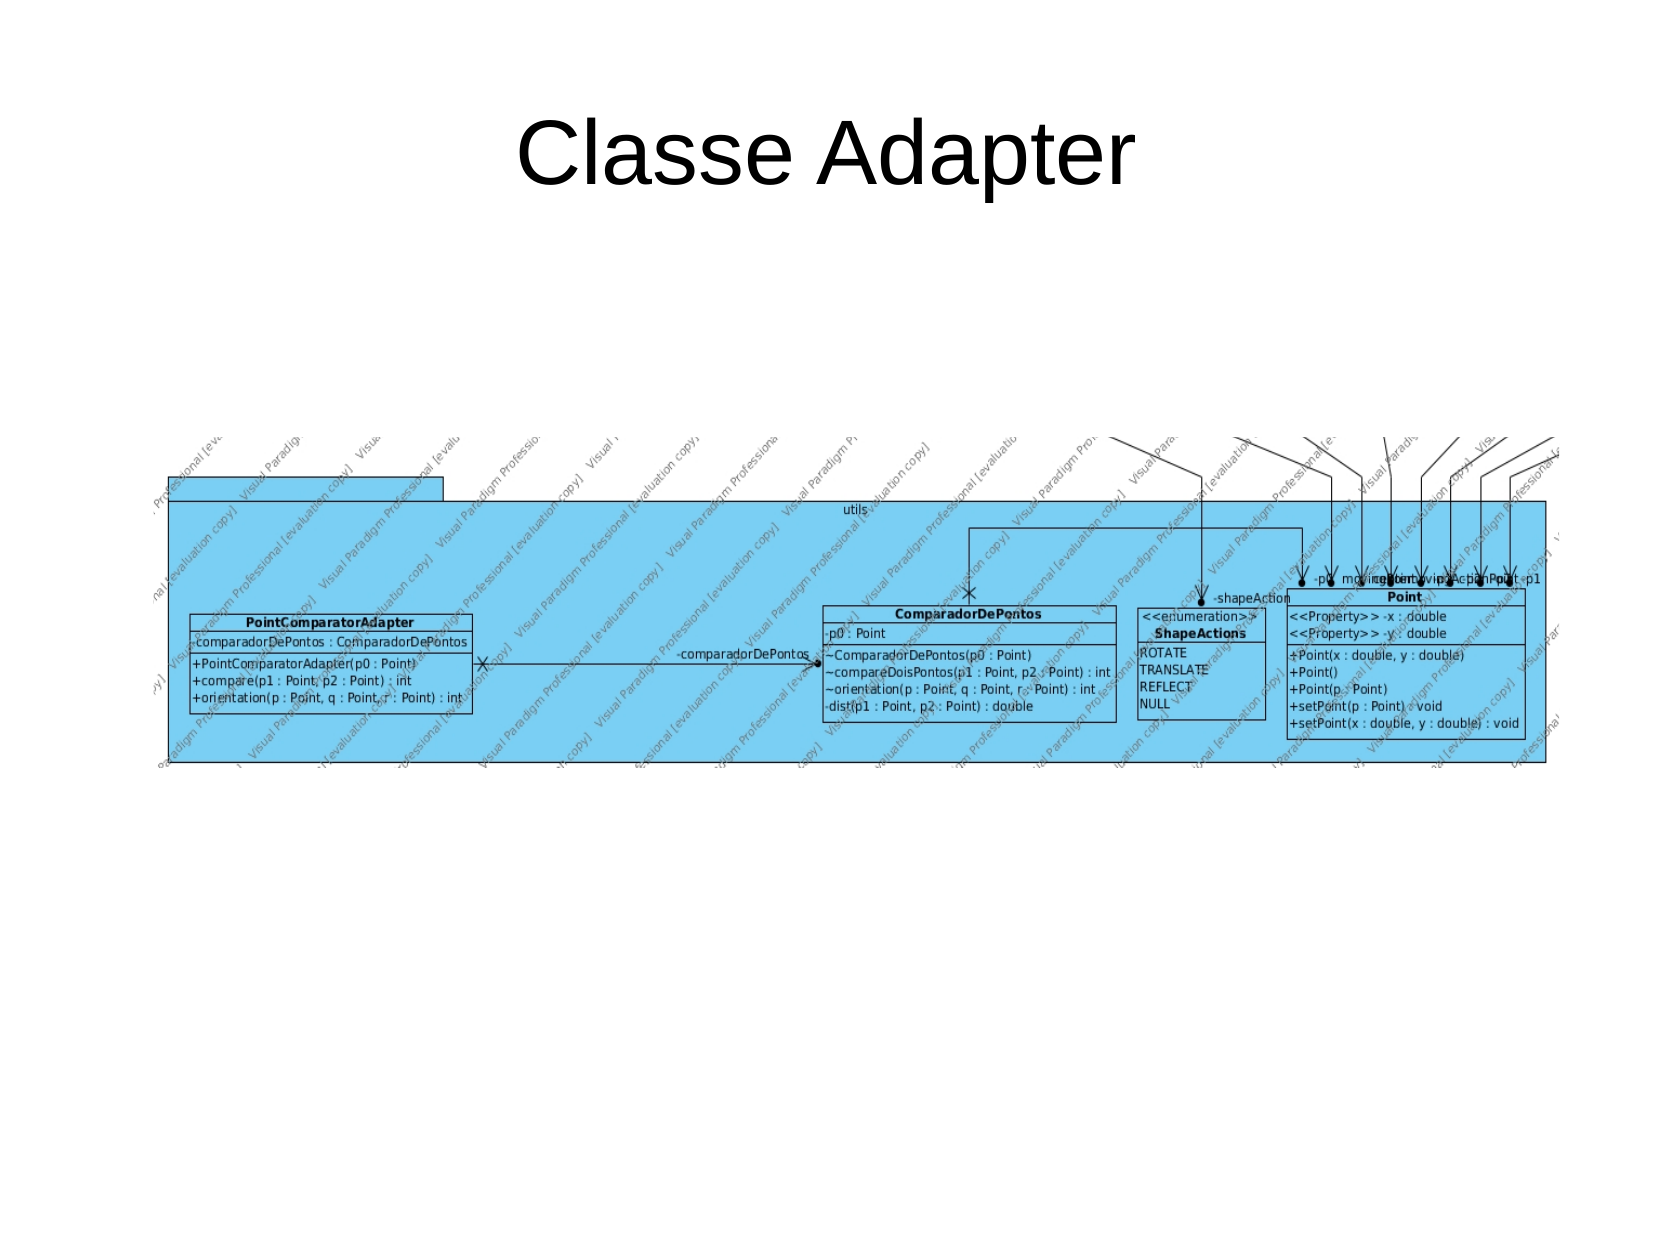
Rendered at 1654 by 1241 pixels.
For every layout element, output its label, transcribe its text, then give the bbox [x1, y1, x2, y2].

title Classe Adapter [82, 49, 1571, 257]
picture [153, 437, 1560, 768]
